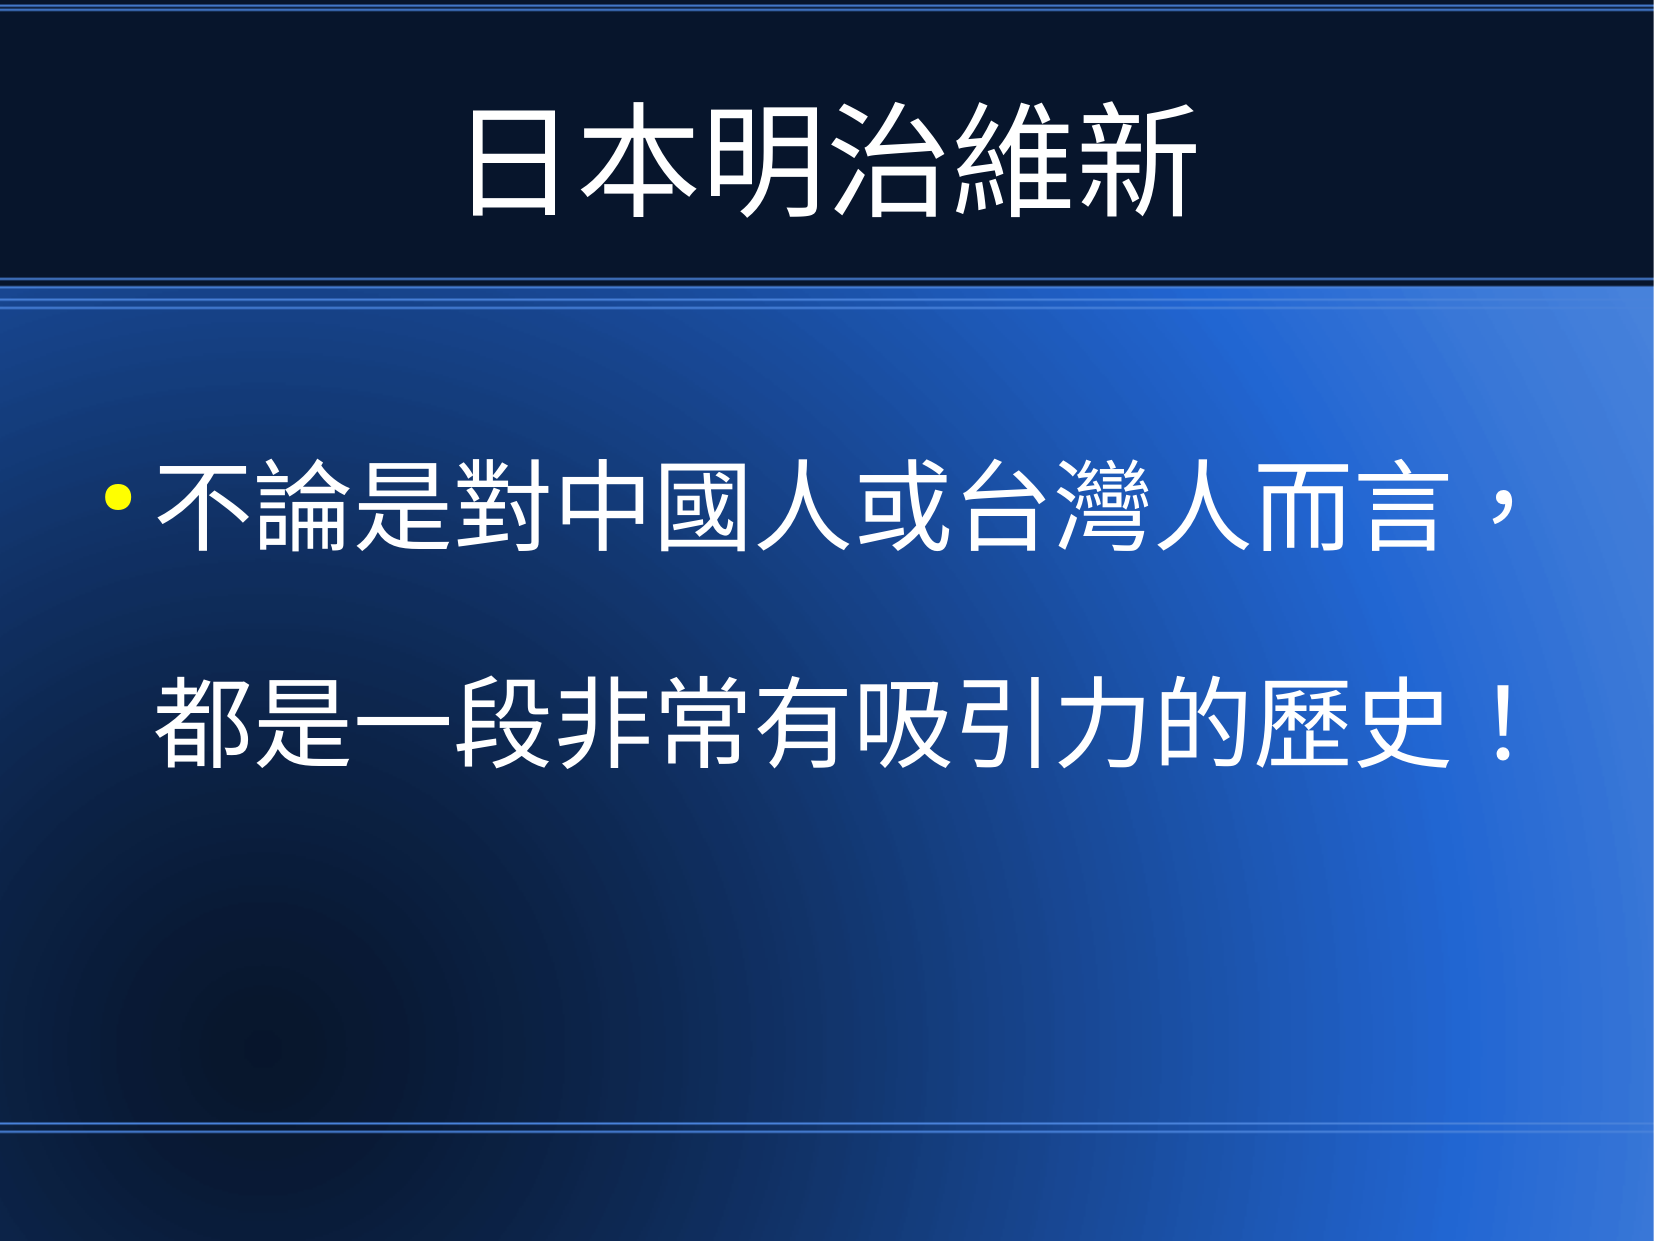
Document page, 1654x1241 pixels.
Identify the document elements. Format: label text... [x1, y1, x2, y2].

picture [0, 0, 1654, 1241]
list 不論是對中國人或台灣人而言，都是一段非常有吸引力的歷史！ [82, 355, 1571, 1241]
title 日本明治維新 [82, 49, 1571, 257]
